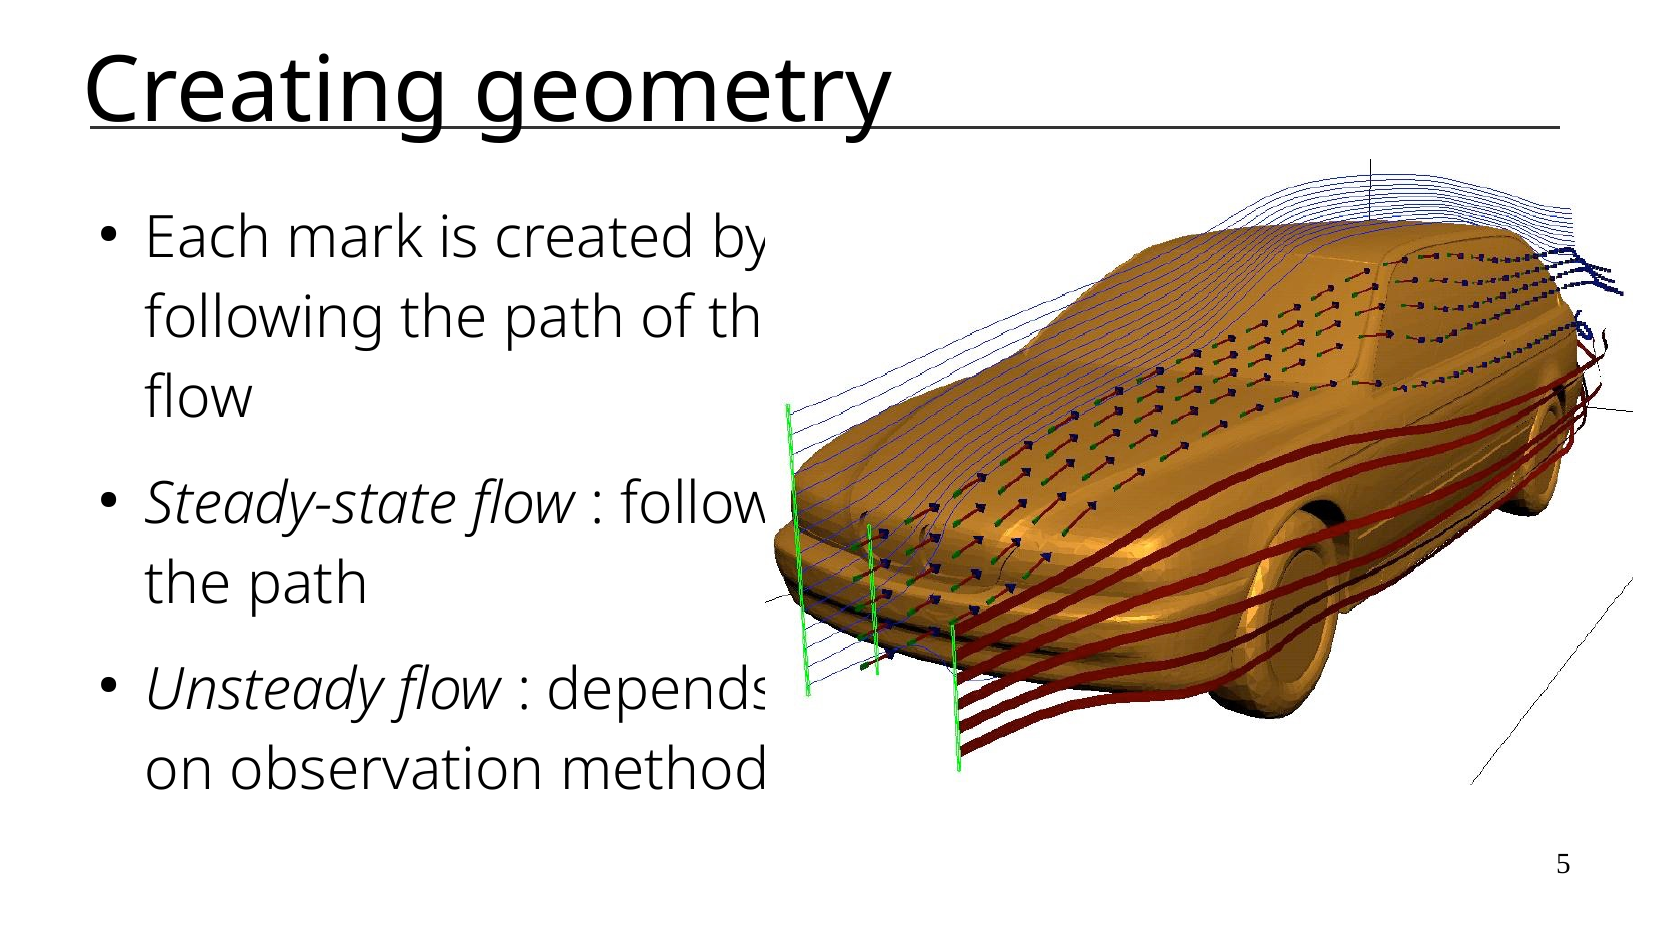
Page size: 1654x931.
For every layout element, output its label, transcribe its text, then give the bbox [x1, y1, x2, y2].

picture [765, 159, 1633, 785]
list Each mark is created by following the path of the flow Steady-state flow : follow the path Unsteady flow : depends on observation method [82, 195, 809, 811]
title Creating geometry [82, 32, 1571, 140]
